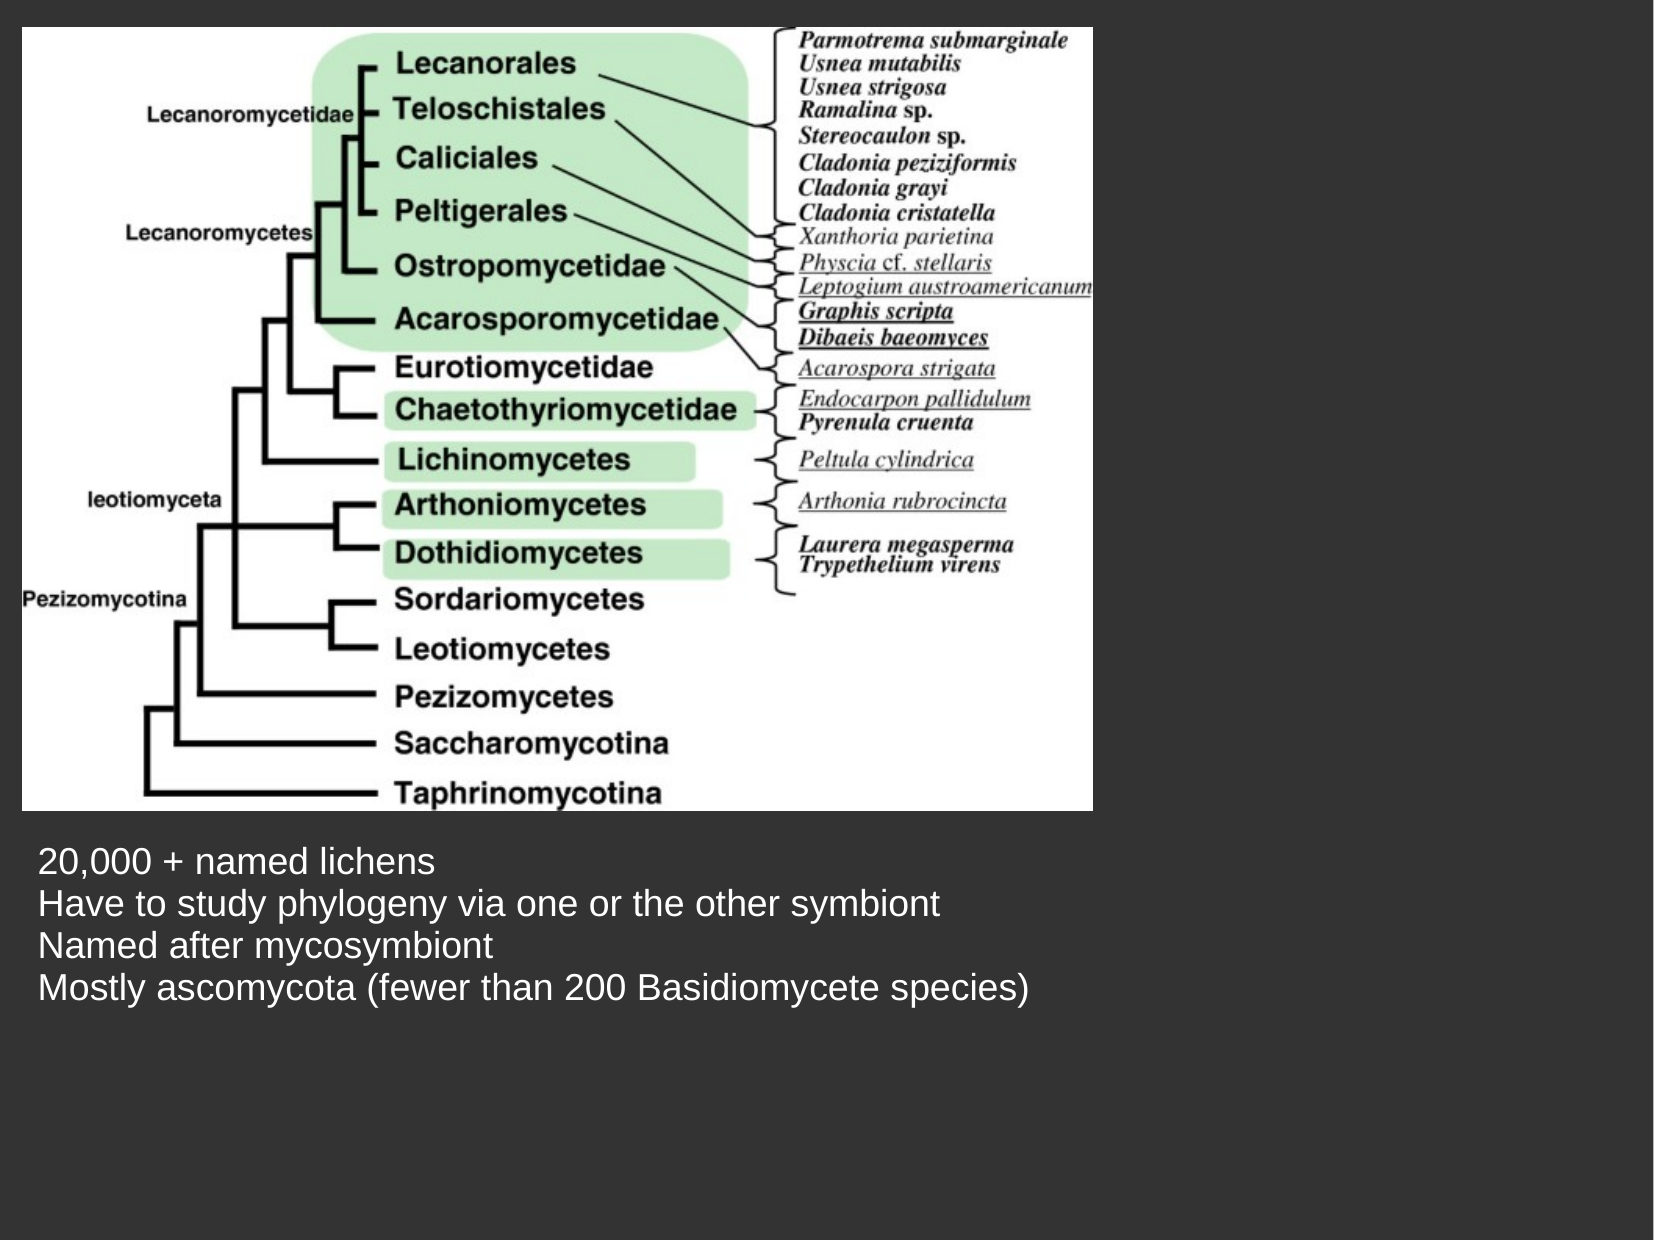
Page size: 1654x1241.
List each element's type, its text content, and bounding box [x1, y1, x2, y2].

picture [22, 27, 1093, 811]
text_box 20,000 + named lichens Have to study phylogeny via one or the other symbiont Named after mycosymbiont Mostly ascomycota (fewer than 200 Basidiomycete species) [22, 833, 1105, 1143]
